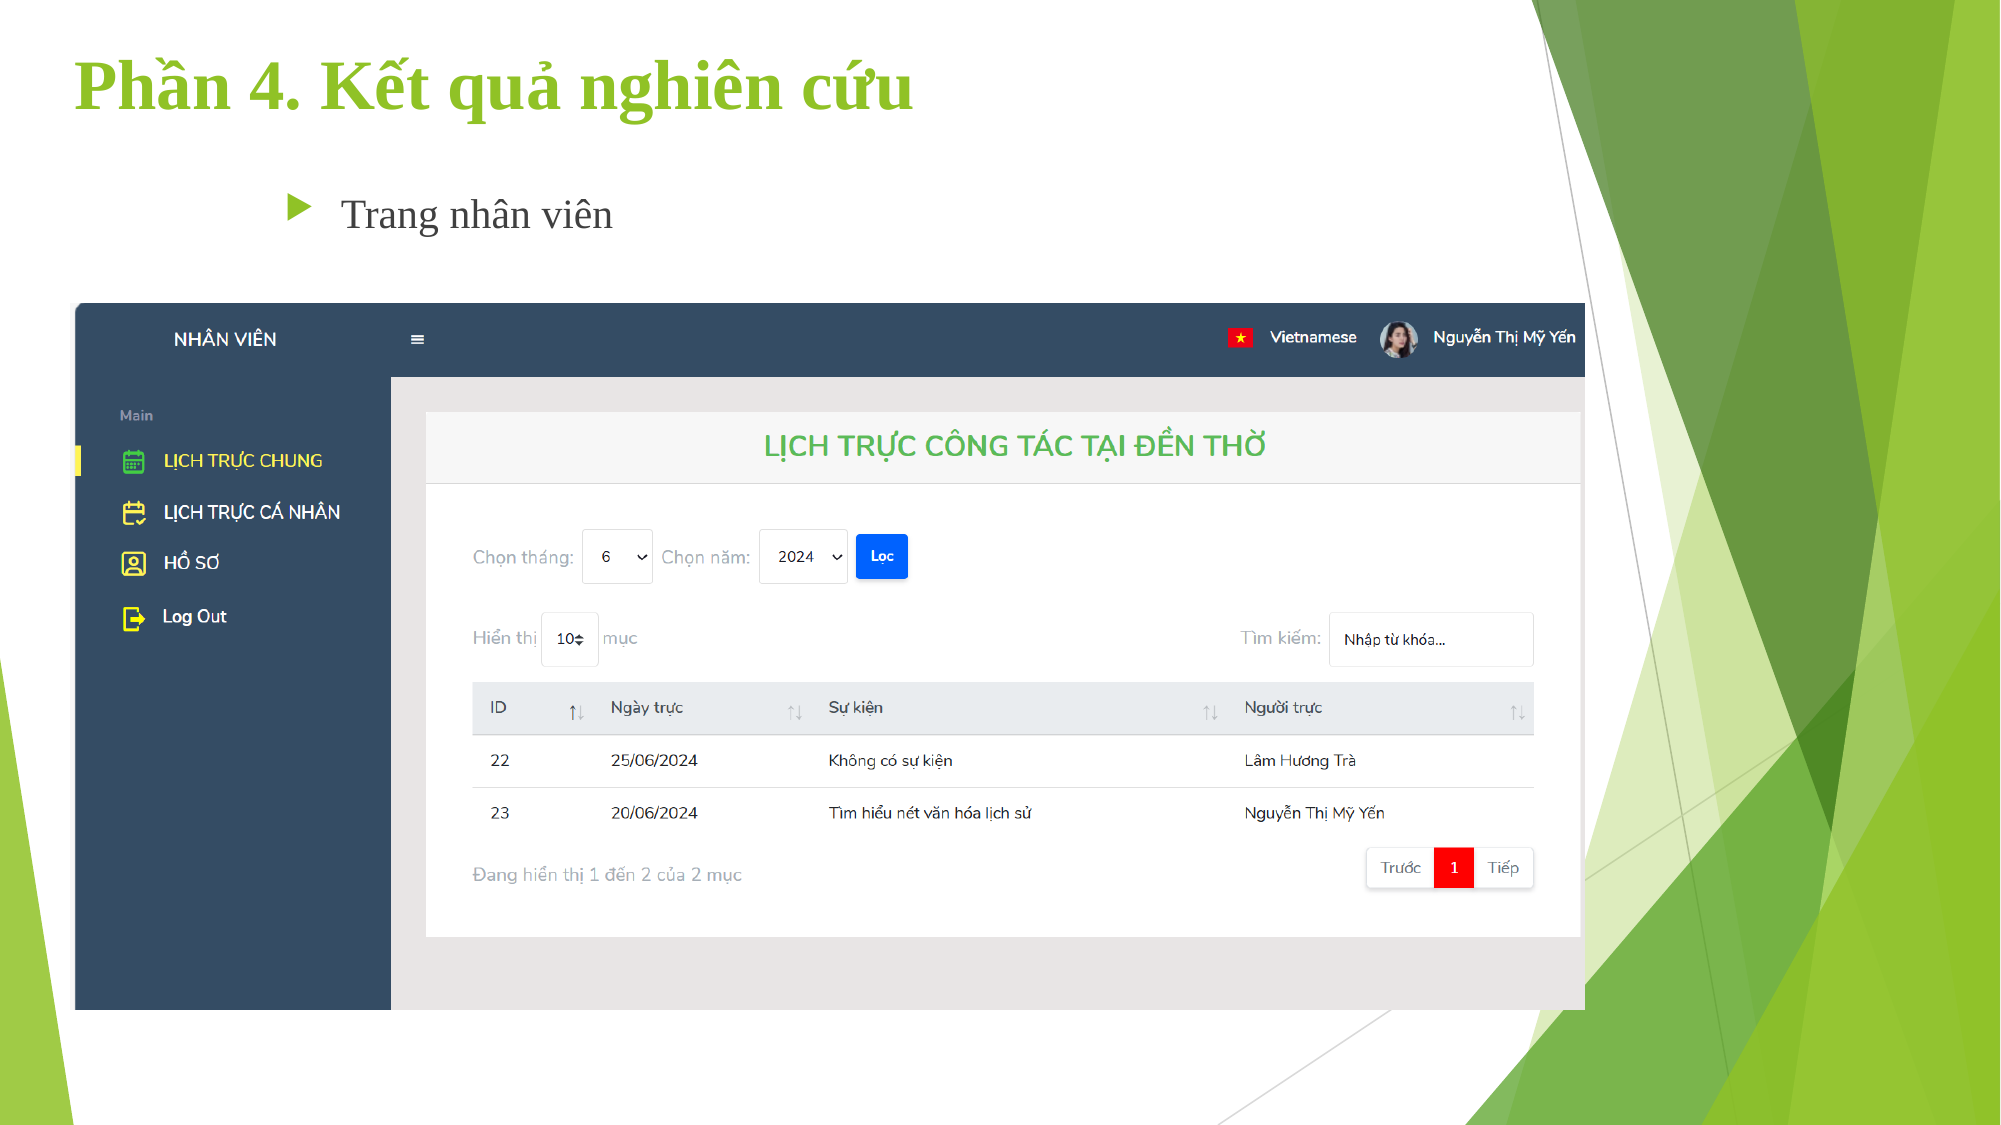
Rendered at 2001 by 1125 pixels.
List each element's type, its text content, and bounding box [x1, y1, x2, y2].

list Trang nhân viên [269, 139, 863, 260]
title Phần 4. Kết quả nghiên cứu [0, 0, 1103, 184]
picture [70, 303, 1585, 1010]
